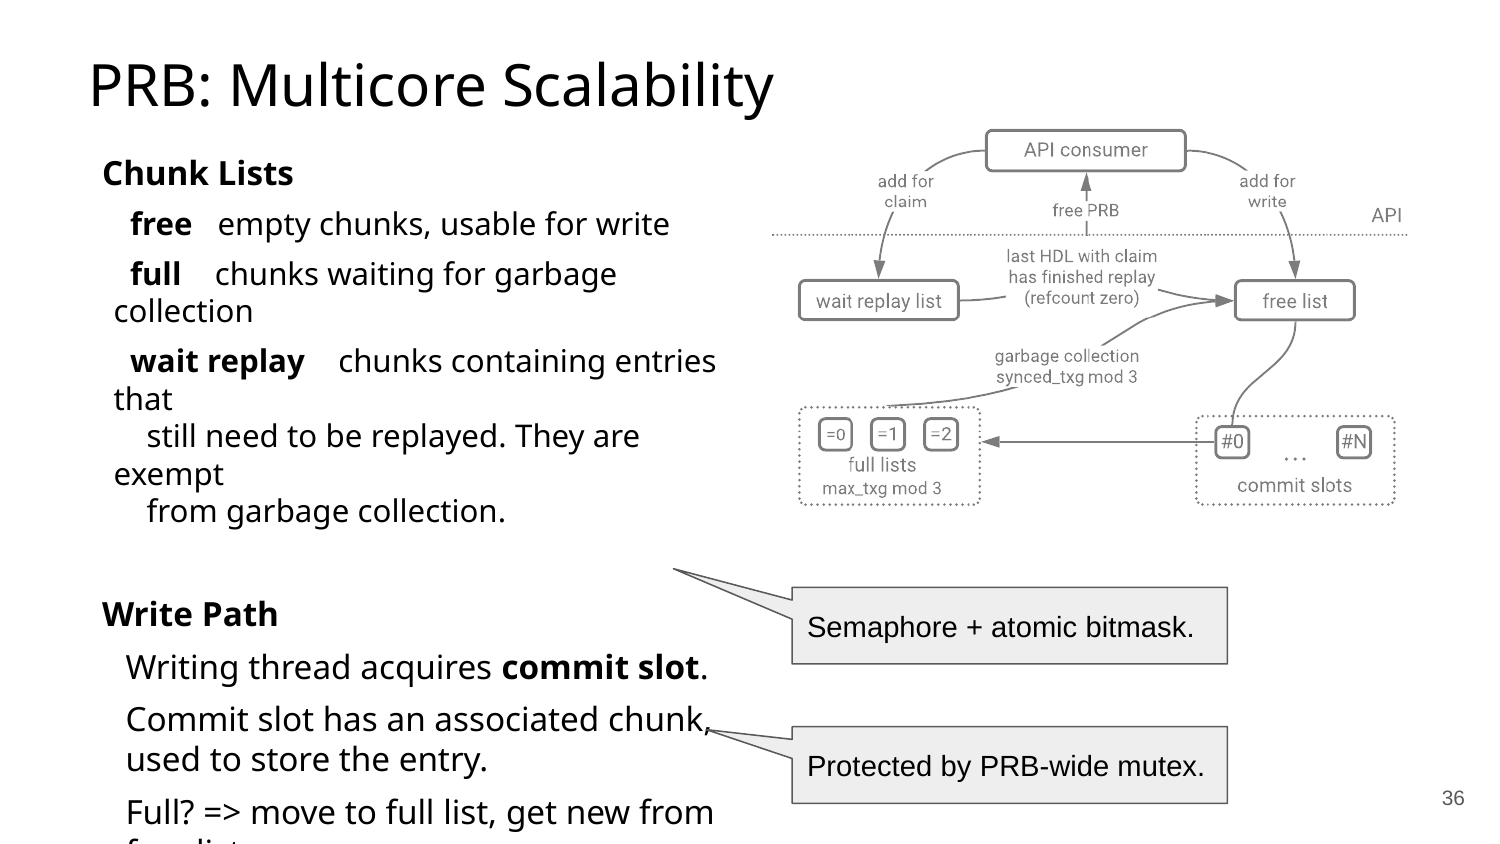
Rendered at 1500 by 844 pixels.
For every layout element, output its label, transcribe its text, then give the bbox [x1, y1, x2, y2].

text_box Protected by PRB-wide mutex. [706, 726, 1228, 804]
text_box Semaphore + atomic bitmask. [673, 568, 1228, 664]
picture [732, 90, 1446, 545]
slide_number <number> [1389, 764, 1480, 830]
title PRB: Multicore Scalability [73, 33, 1069, 165]
text_box Chunk Lists free empty chunks, usable for write full chunks waiting for garbage collection wait replay chunks containing entries that still need to be replayed. They are exempt from garbage collection. Write Path Writing thread acquires commit slot. Commit slot has an associated chunk, used to store the entry. Full? => move to full list, get new from free list. [86, 136, 758, 738]
